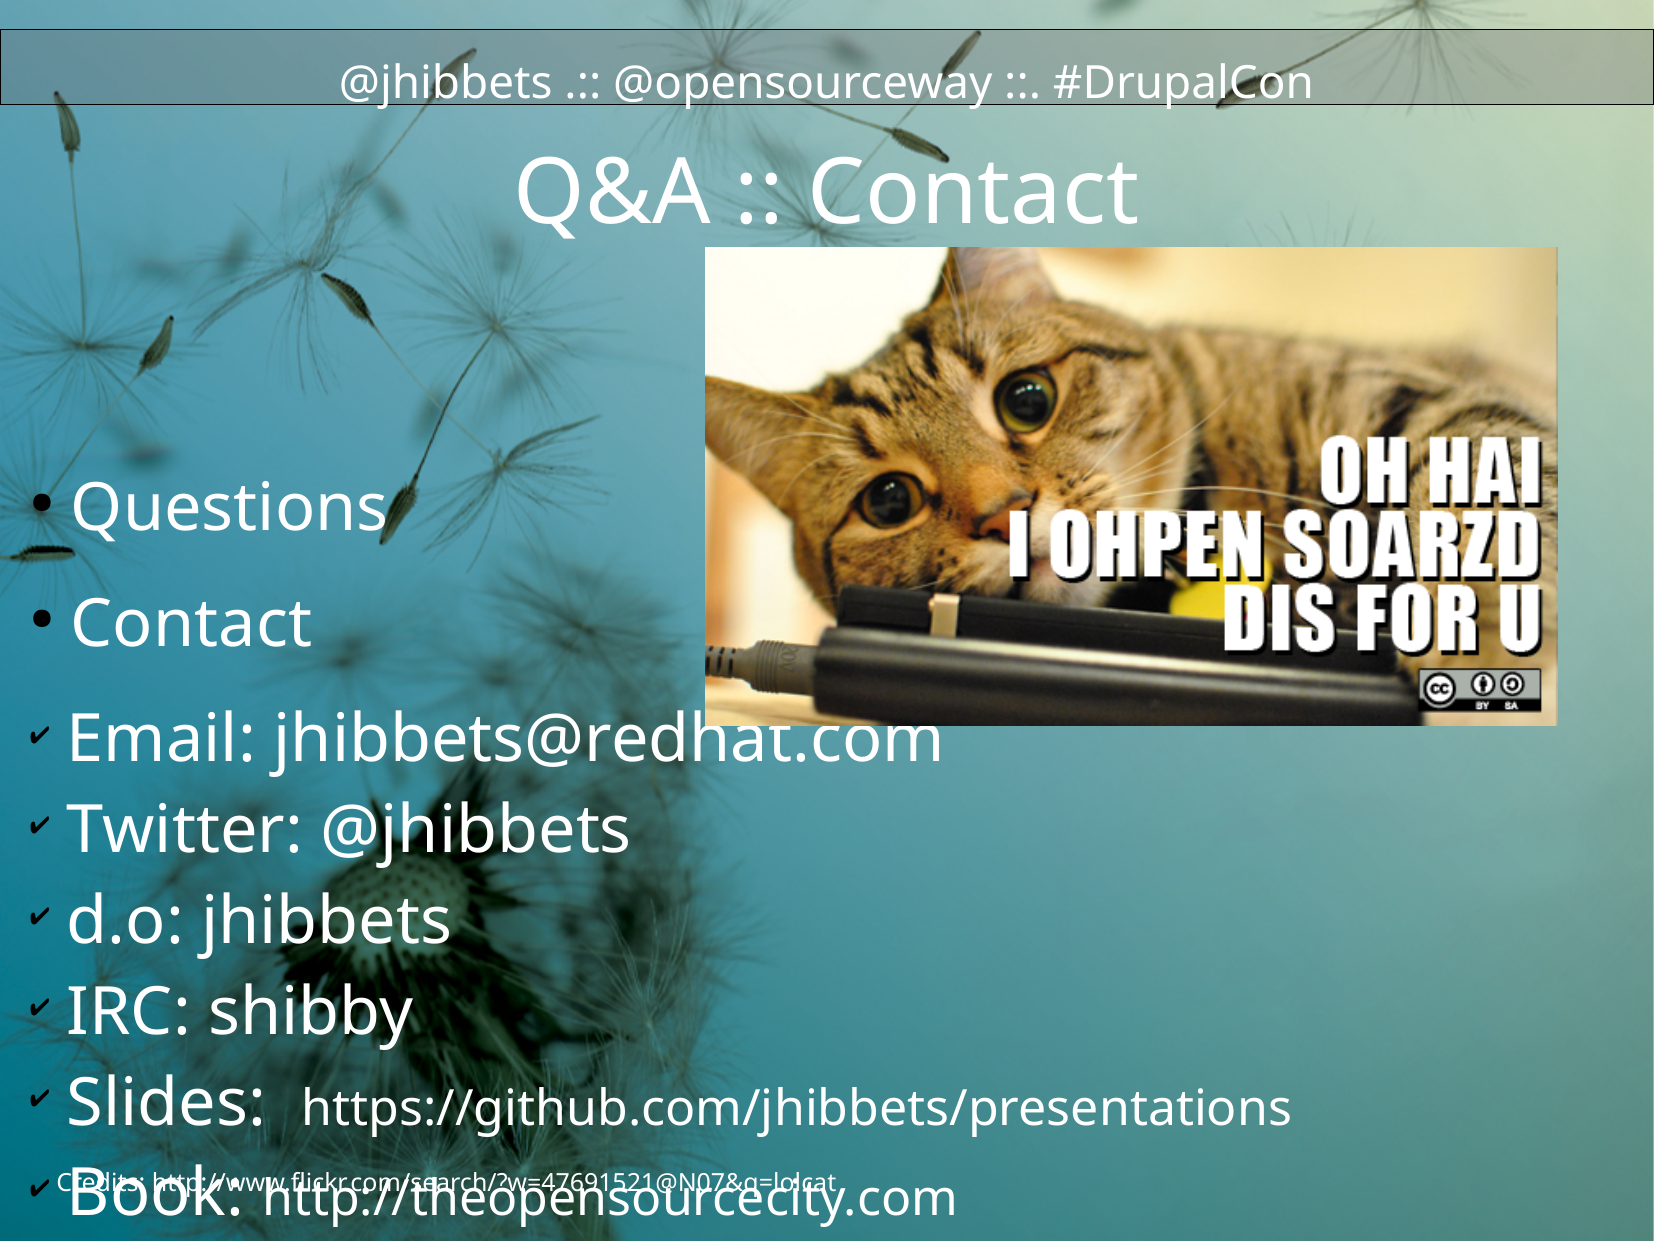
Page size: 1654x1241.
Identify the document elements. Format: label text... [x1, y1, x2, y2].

subtitle Questions Contact Email: jhibbets@redhat.com Twitter: @jhibbets d.o: jhibbets IRC: shibby Slides: https://github.com/jhibbets/presentations Book: http://theopensourcecity.com [30, 554, 1636, 1141]
picture [0, 0, 1654, 29]
title Q&A :: Contact [82, 84, 1571, 292]
text_box Credits: http://www.flickr.com/search/?w=47691521@N07&q=lolcat [41, 1157, 867, 1197]
picture [0, 105, 1654, 1241]
